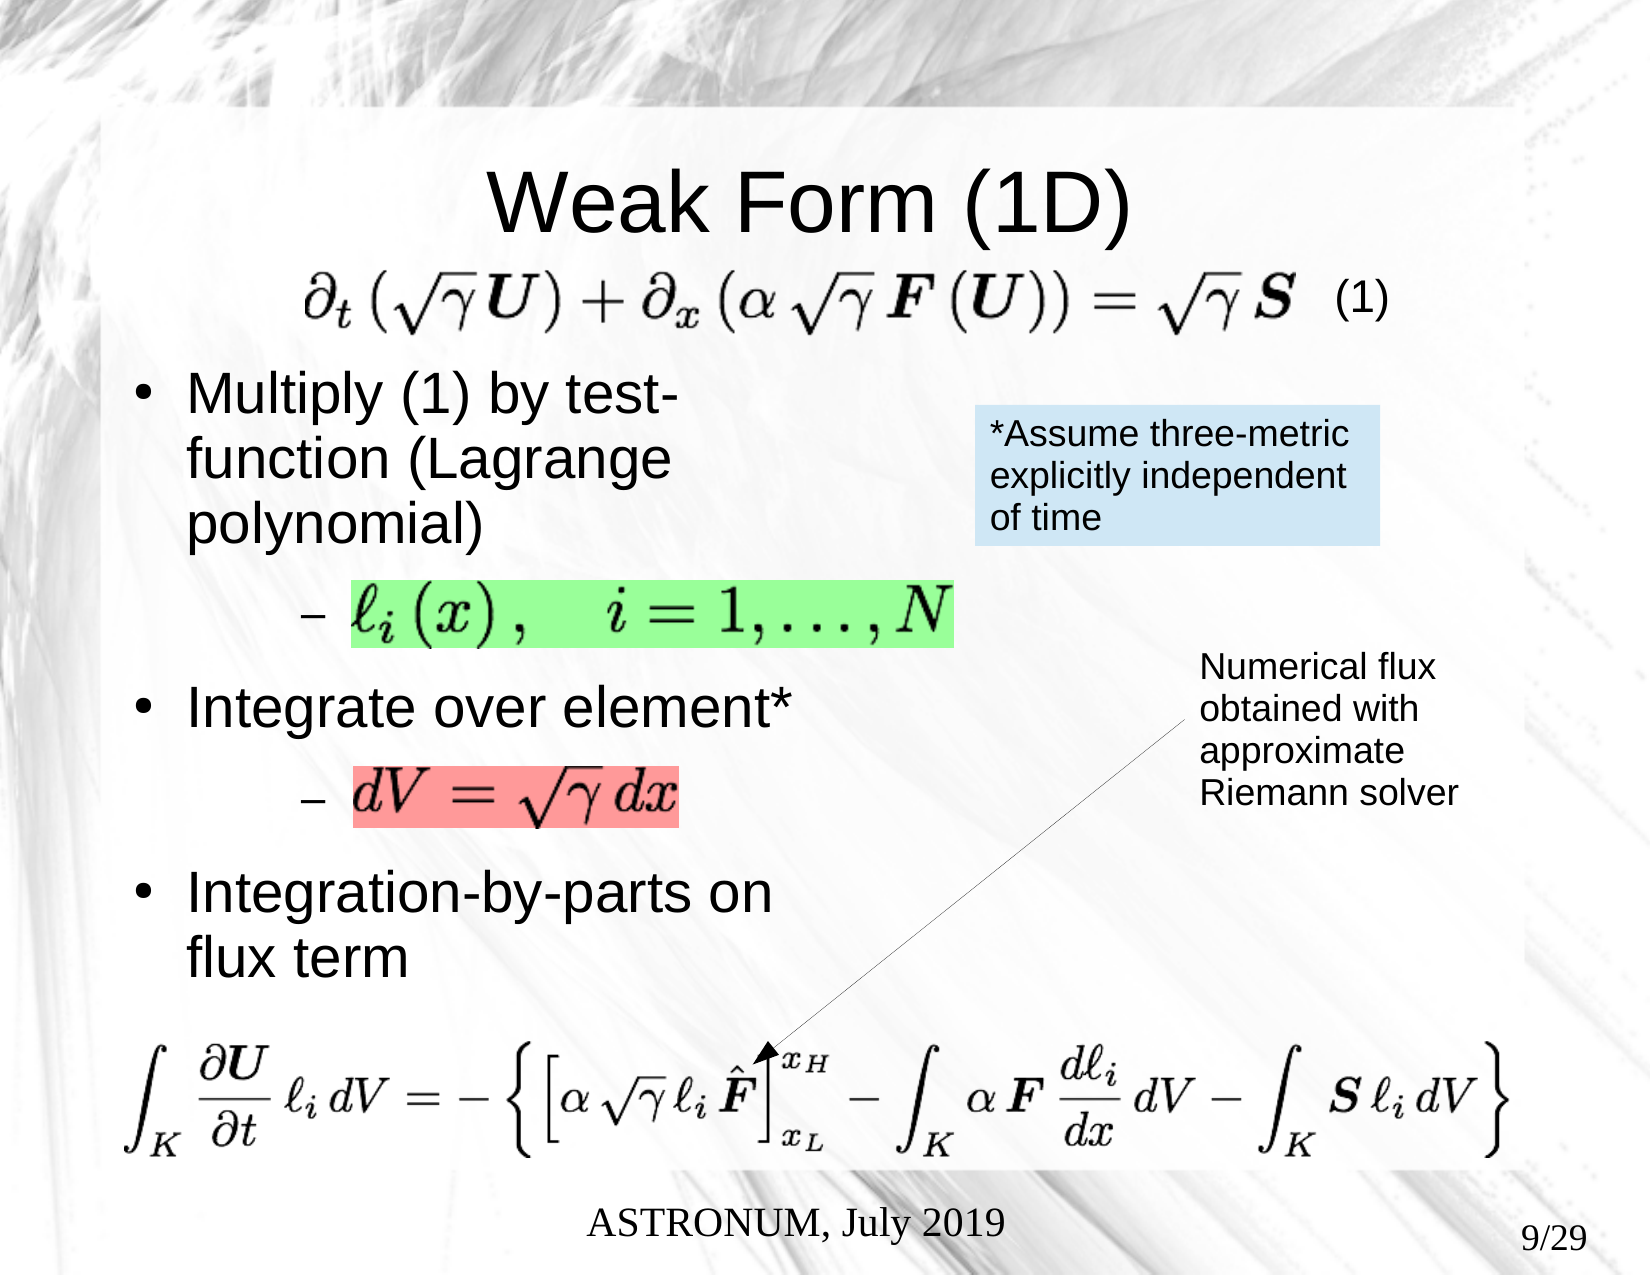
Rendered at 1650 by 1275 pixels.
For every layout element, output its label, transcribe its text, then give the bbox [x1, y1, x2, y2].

list Multiply (1) by test-function (Lagrange polynomial) Integrate over element* Integration-by-parts on flux term [115, 360, 829, 1006]
picture [0, 0, 1650, 1275]
text_box Numerical flux obtained with approximate Riemann solver [1184, 637, 1500, 863]
text_box (1) [1319, 264, 1411, 336]
title Weak Form (1D) [117, 115, 1503, 288]
text_box *Assume three-metric explicitly independent of time [975, 404, 1381, 546]
